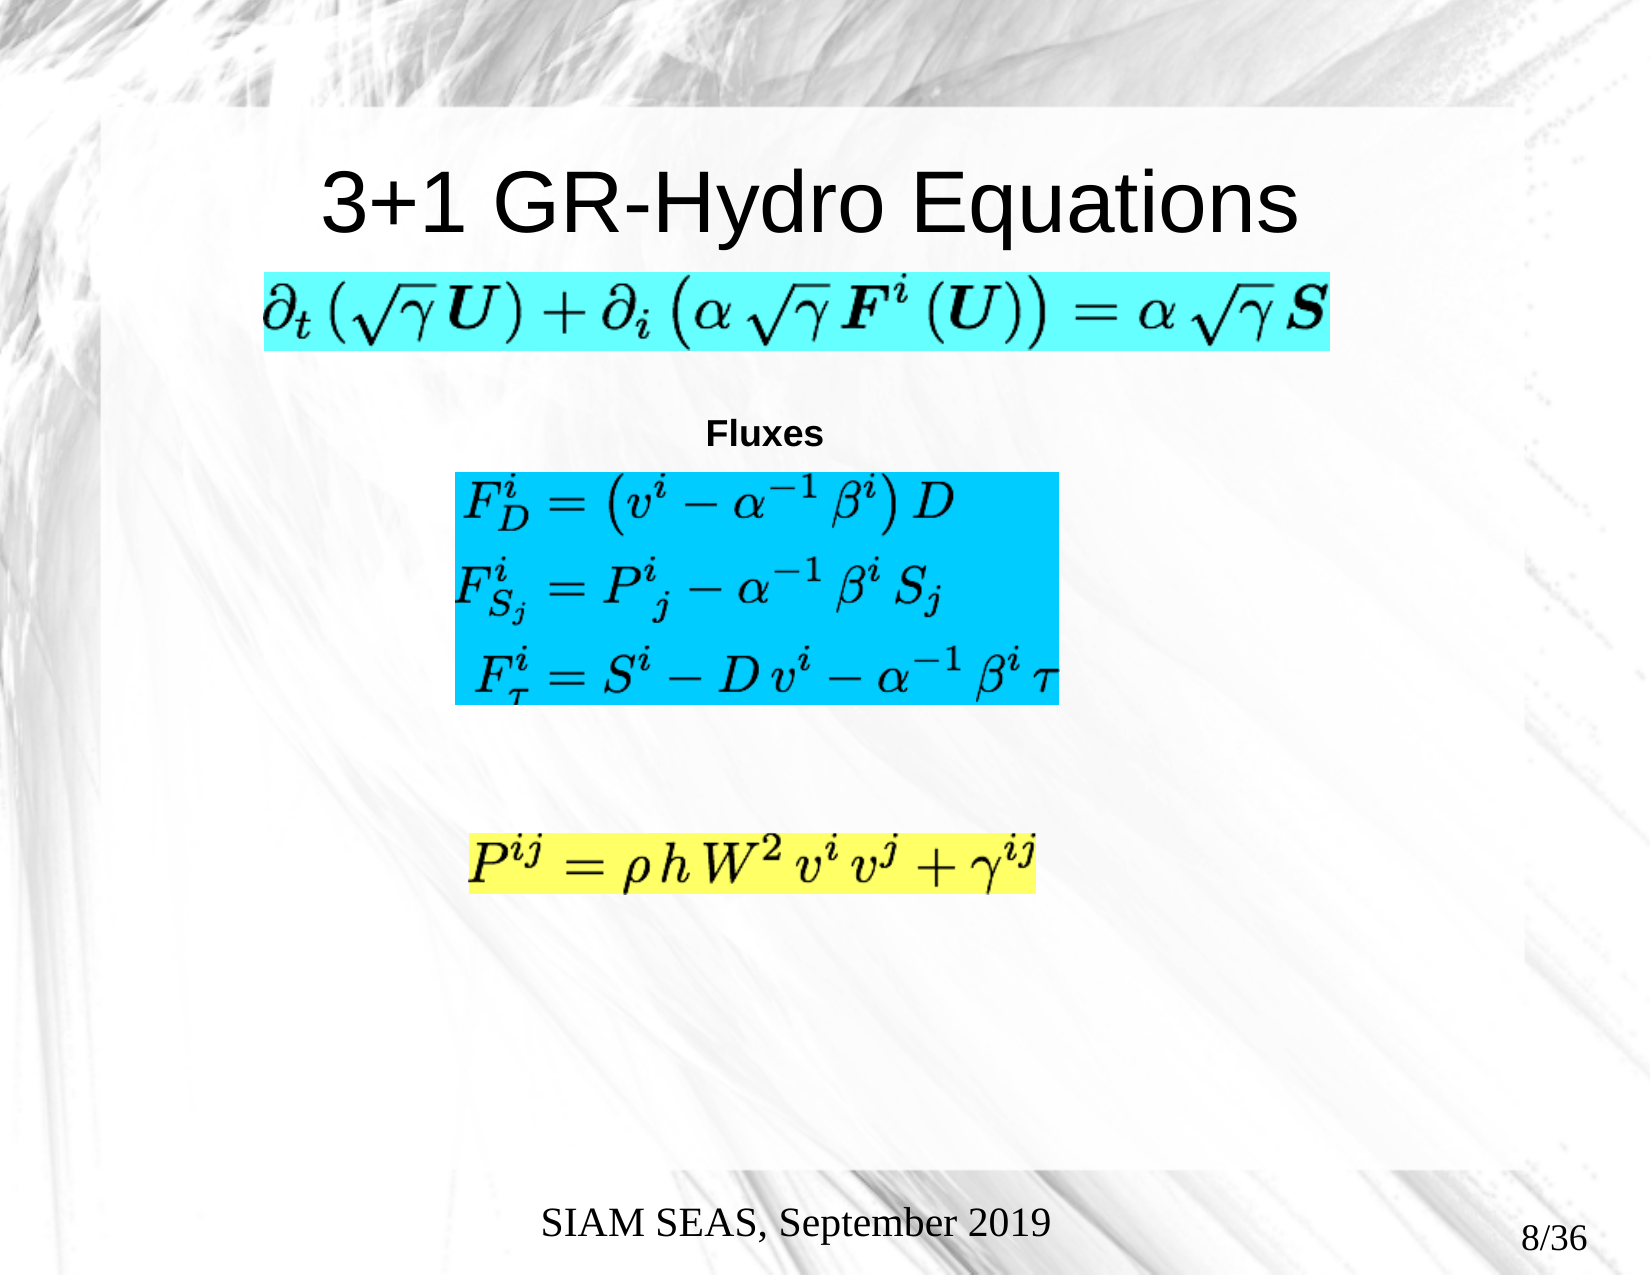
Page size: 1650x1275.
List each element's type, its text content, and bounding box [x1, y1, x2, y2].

title 3+1 GR-Hydro Equations [117, 115, 1503, 288]
text_box Fluxes [435, 404, 1096, 462]
picture [0, 0, 1650, 1275]
